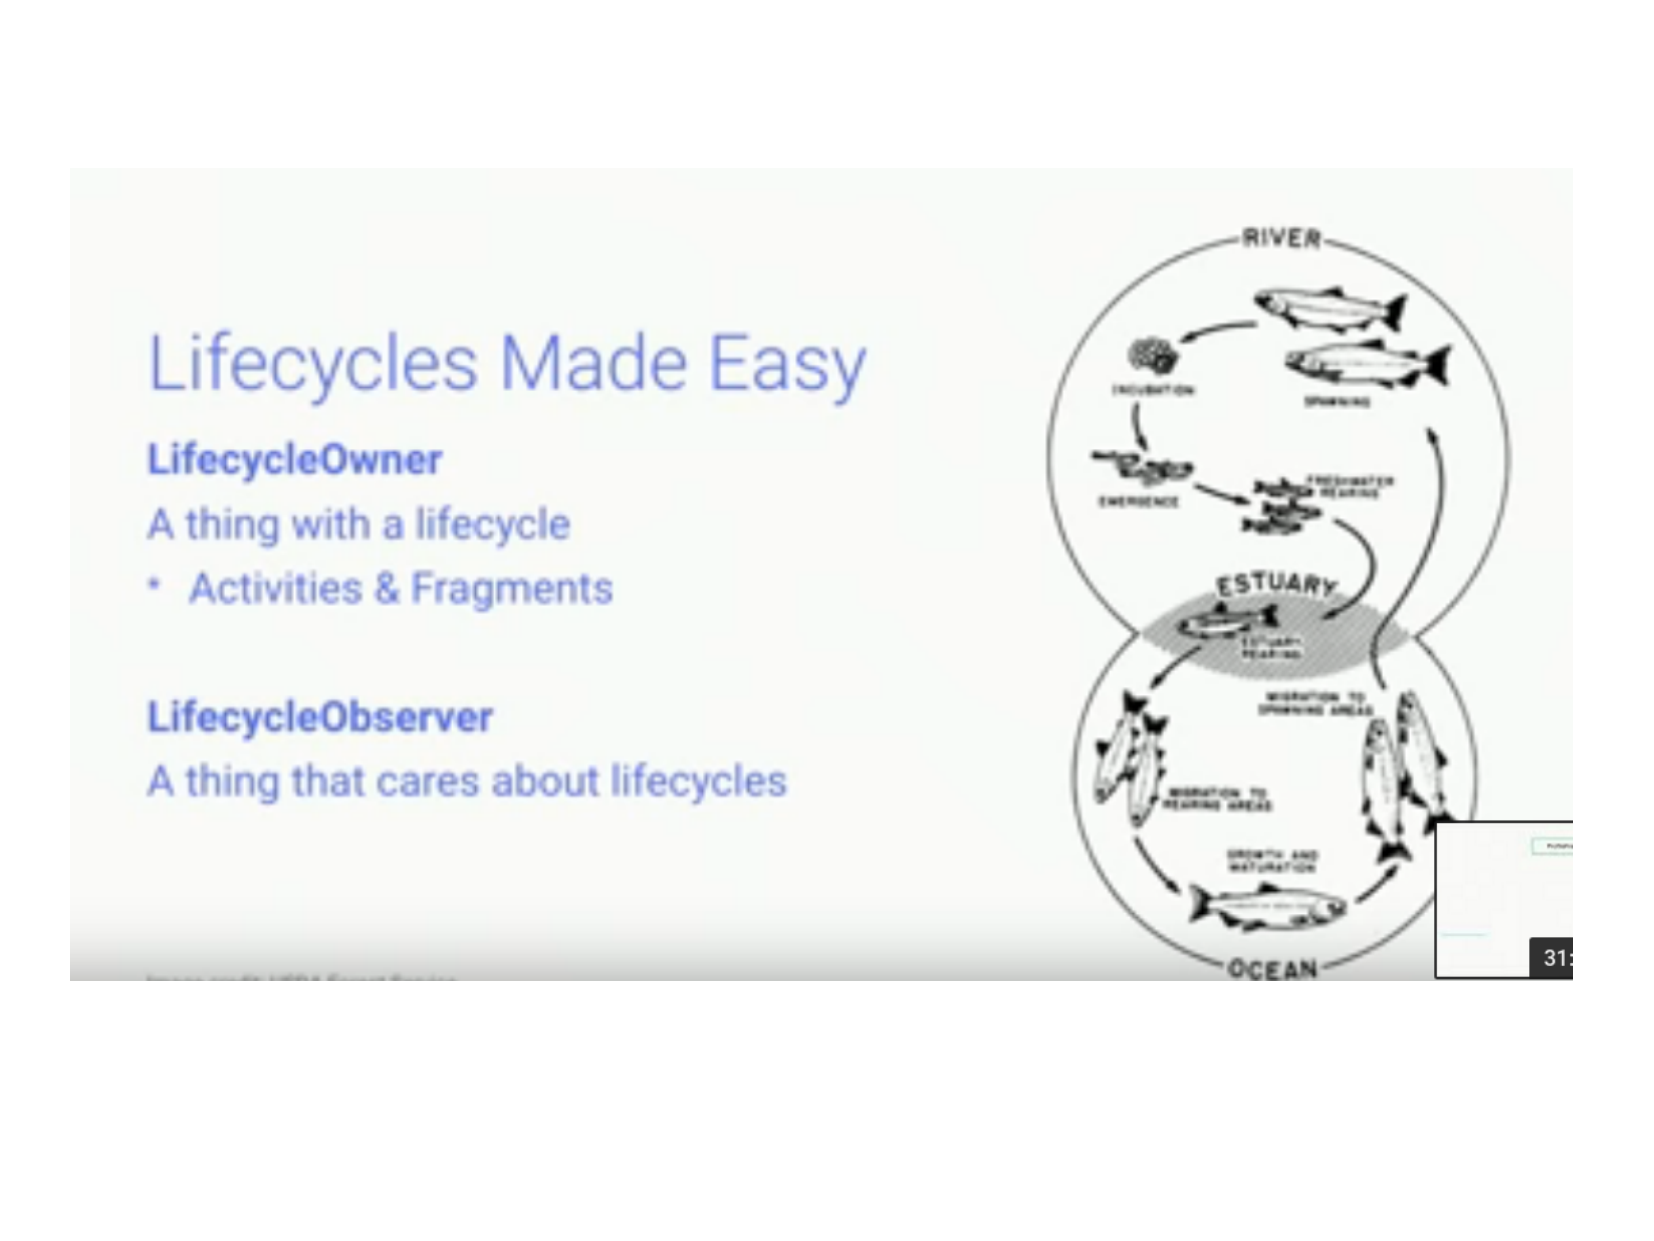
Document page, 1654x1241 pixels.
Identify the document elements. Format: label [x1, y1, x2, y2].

picture [70, 168, 1573, 981]
